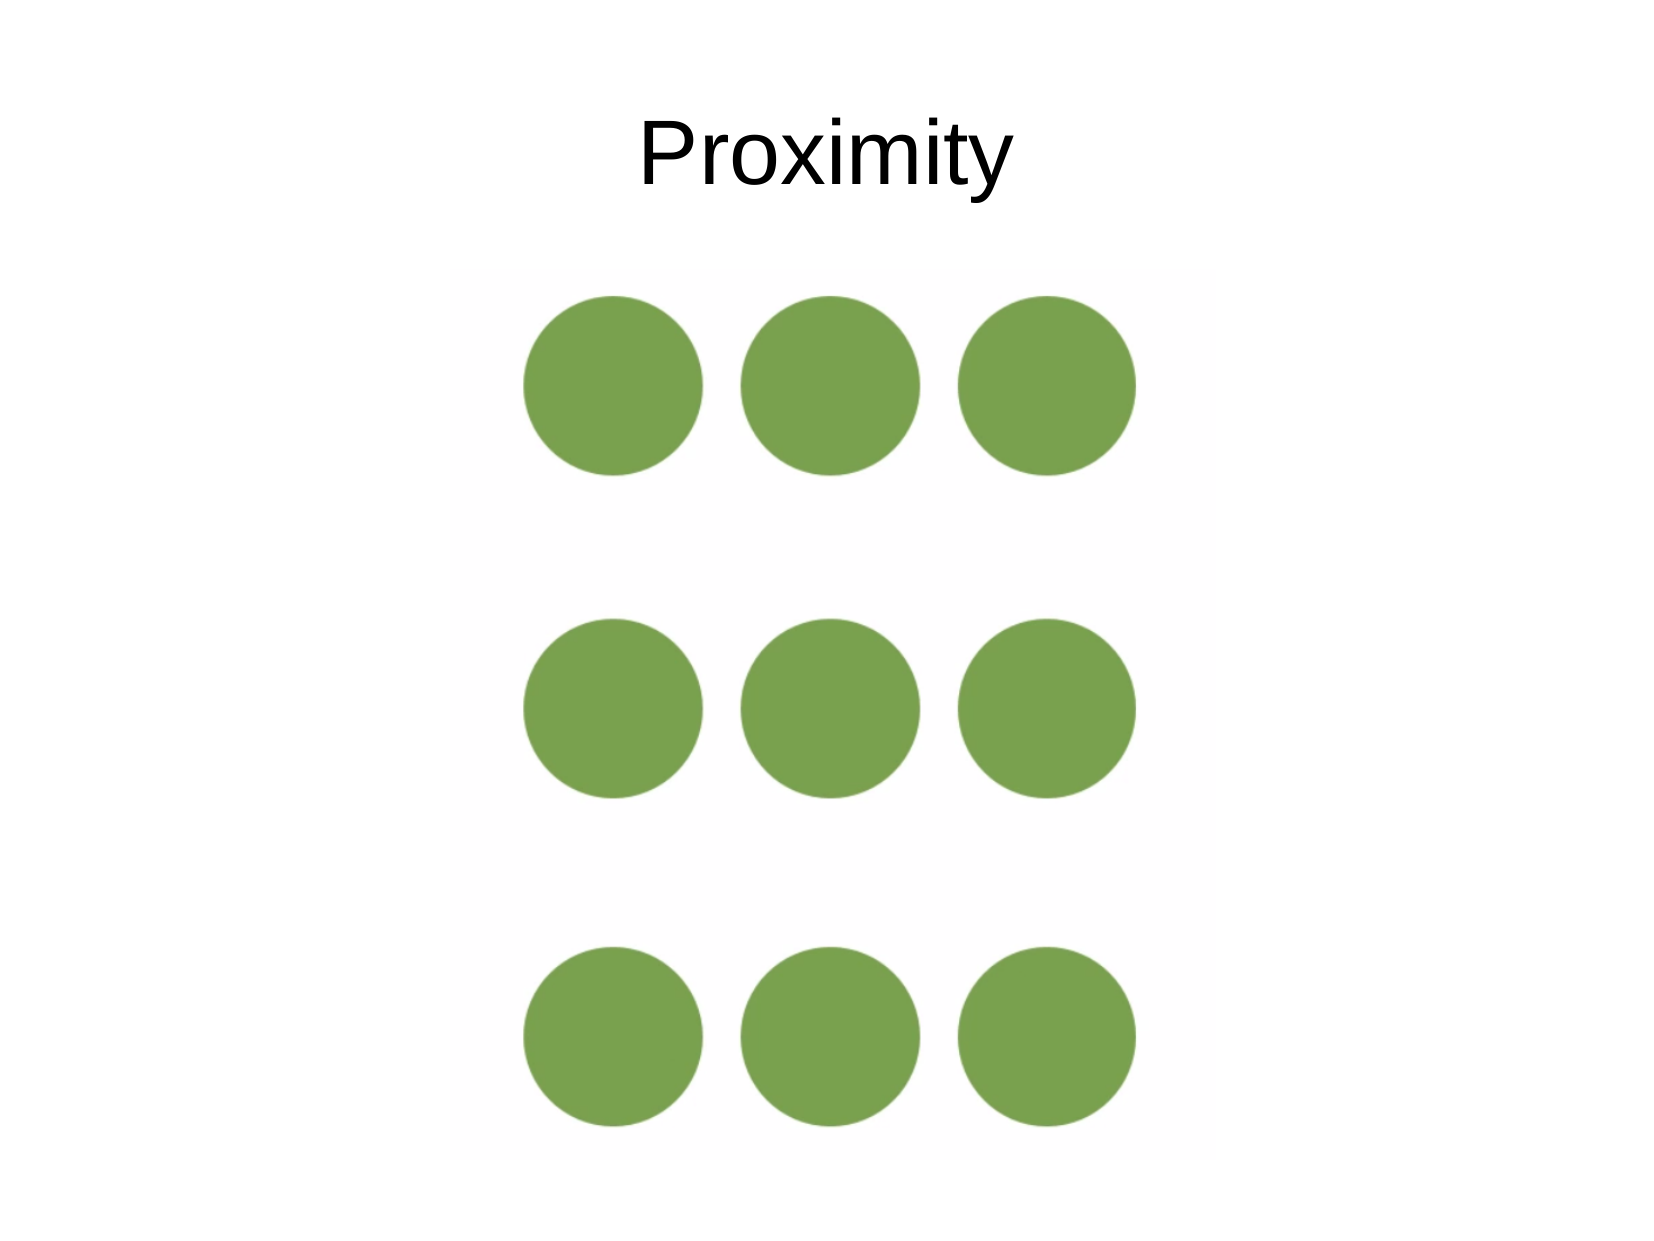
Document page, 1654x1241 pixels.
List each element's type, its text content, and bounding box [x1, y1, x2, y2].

picture [450, 269, 1216, 1160]
title Proximity [82, 49, 1571, 257]
